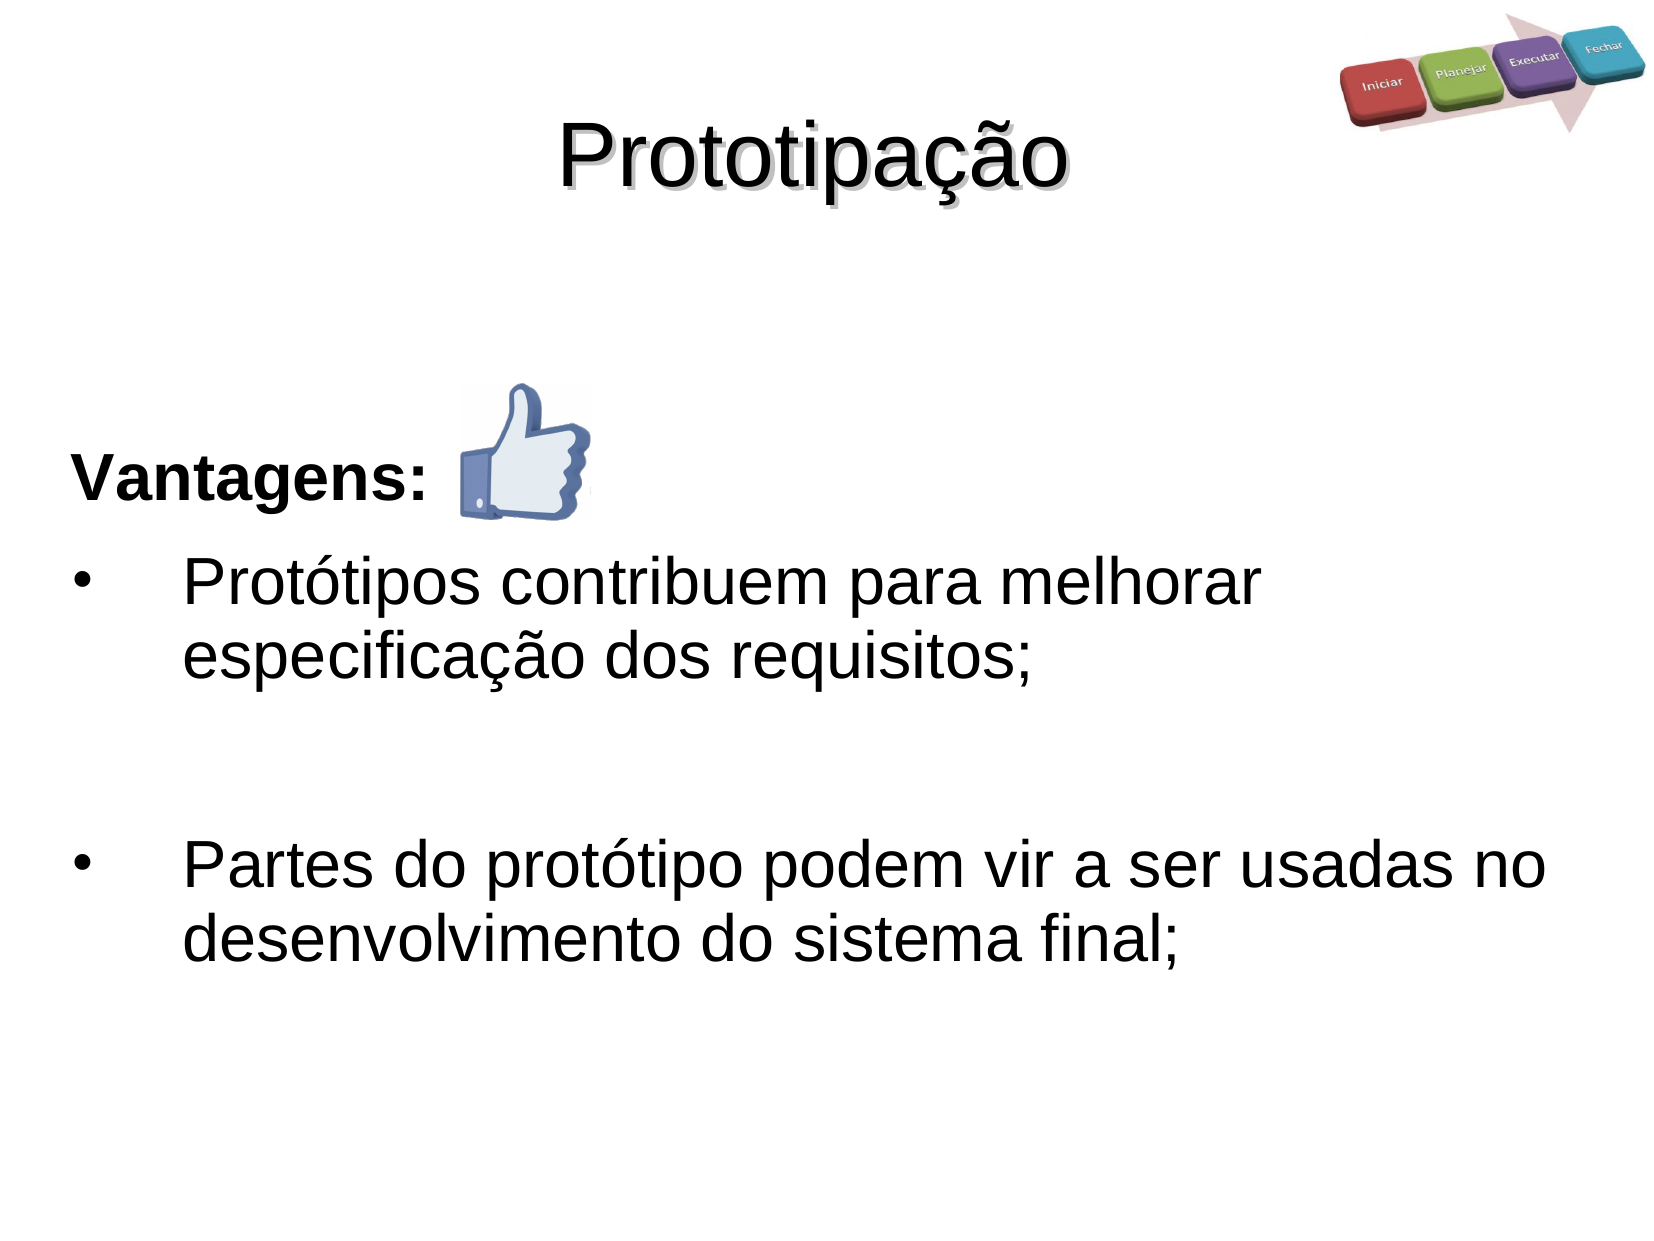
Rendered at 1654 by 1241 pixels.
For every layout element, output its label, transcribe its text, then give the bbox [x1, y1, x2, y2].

chart [460, 383, 591, 521]
title Prototipação [82, 56, 1571, 249]
text_box Vantagens: Protótipos contribuem para melhorar especificação dos requisitos; Partes do protótipo podem vir a ser usadas no desenvolvimento do sistema final; [70, 253, 1619, 1164]
chart [1334, 13, 1647, 136]
